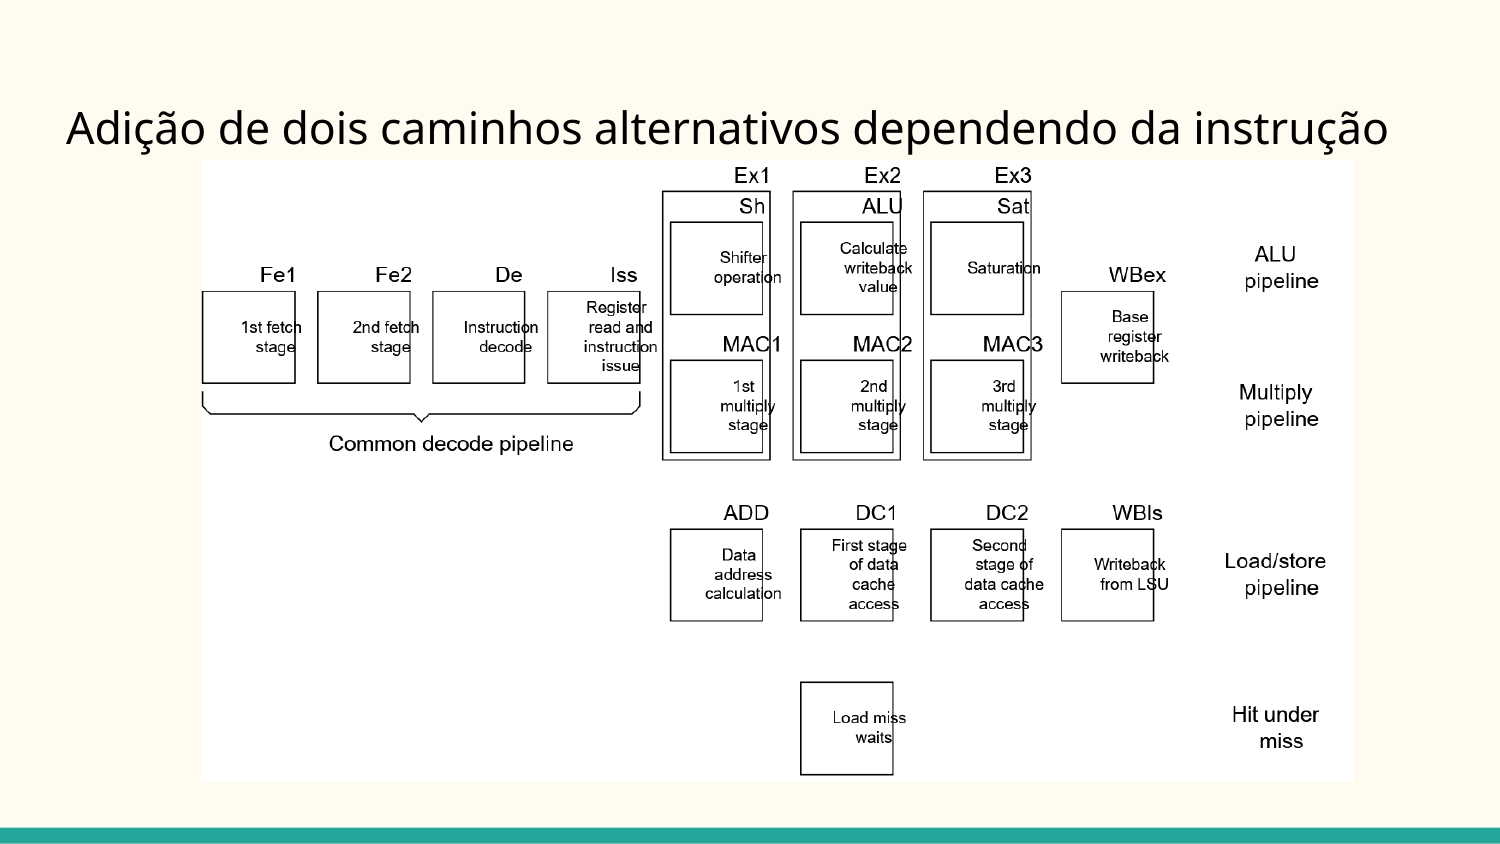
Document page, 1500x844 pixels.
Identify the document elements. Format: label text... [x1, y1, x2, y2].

picture [201, 160, 1354, 782]
title Adição de dois caminhos alternativos dependendo da instrução [51, 72, 1449, 174]
